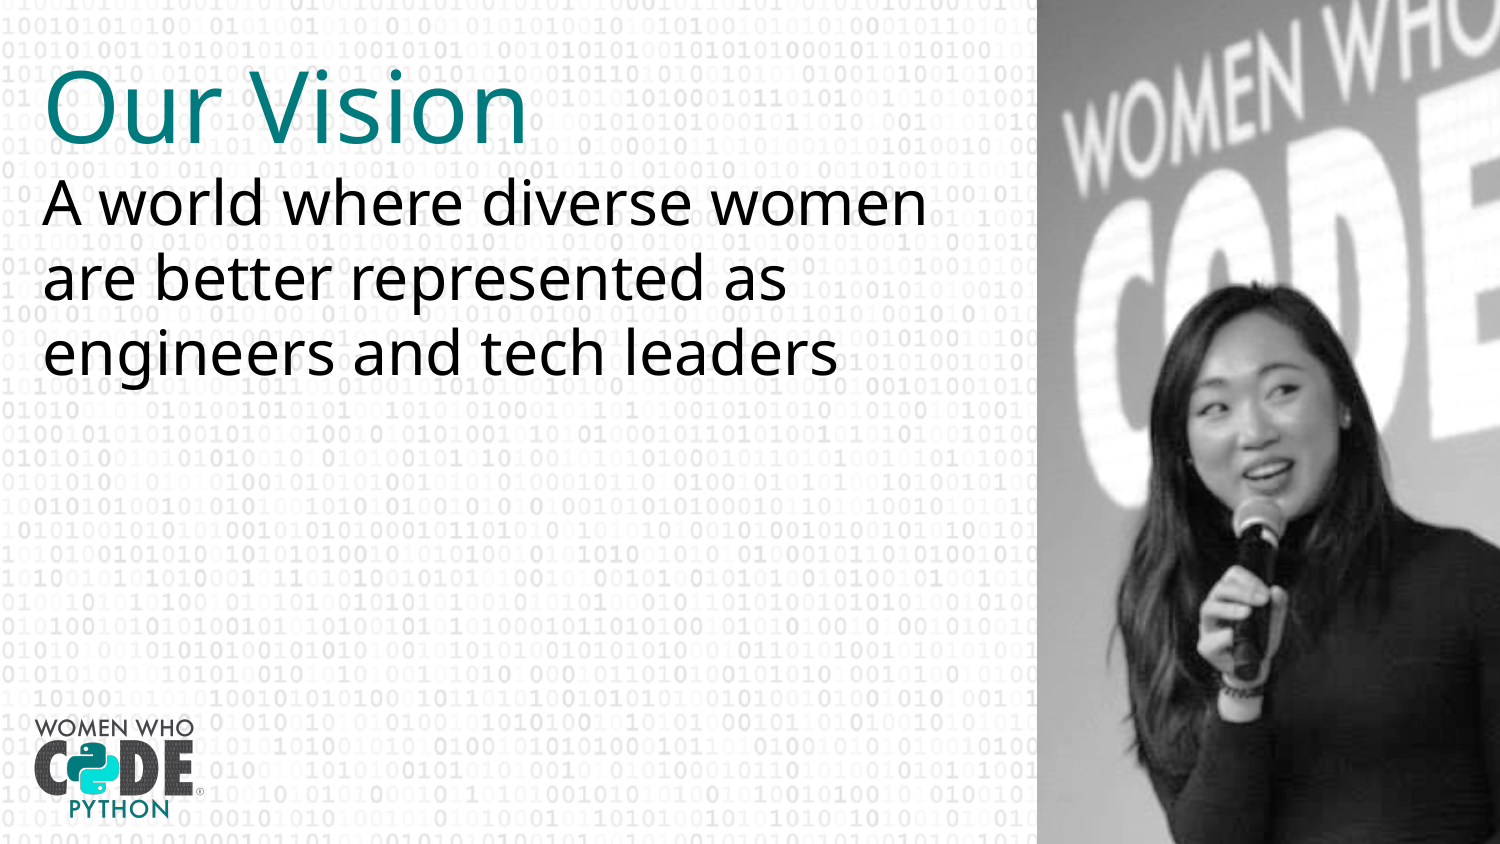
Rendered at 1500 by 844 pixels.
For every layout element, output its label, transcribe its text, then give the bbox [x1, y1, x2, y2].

picture [0, 0, 1500, 844]
text_box Our Vision A world where diverse women are better represented as engineers and tech leaders [42, 43, 956, 461]
